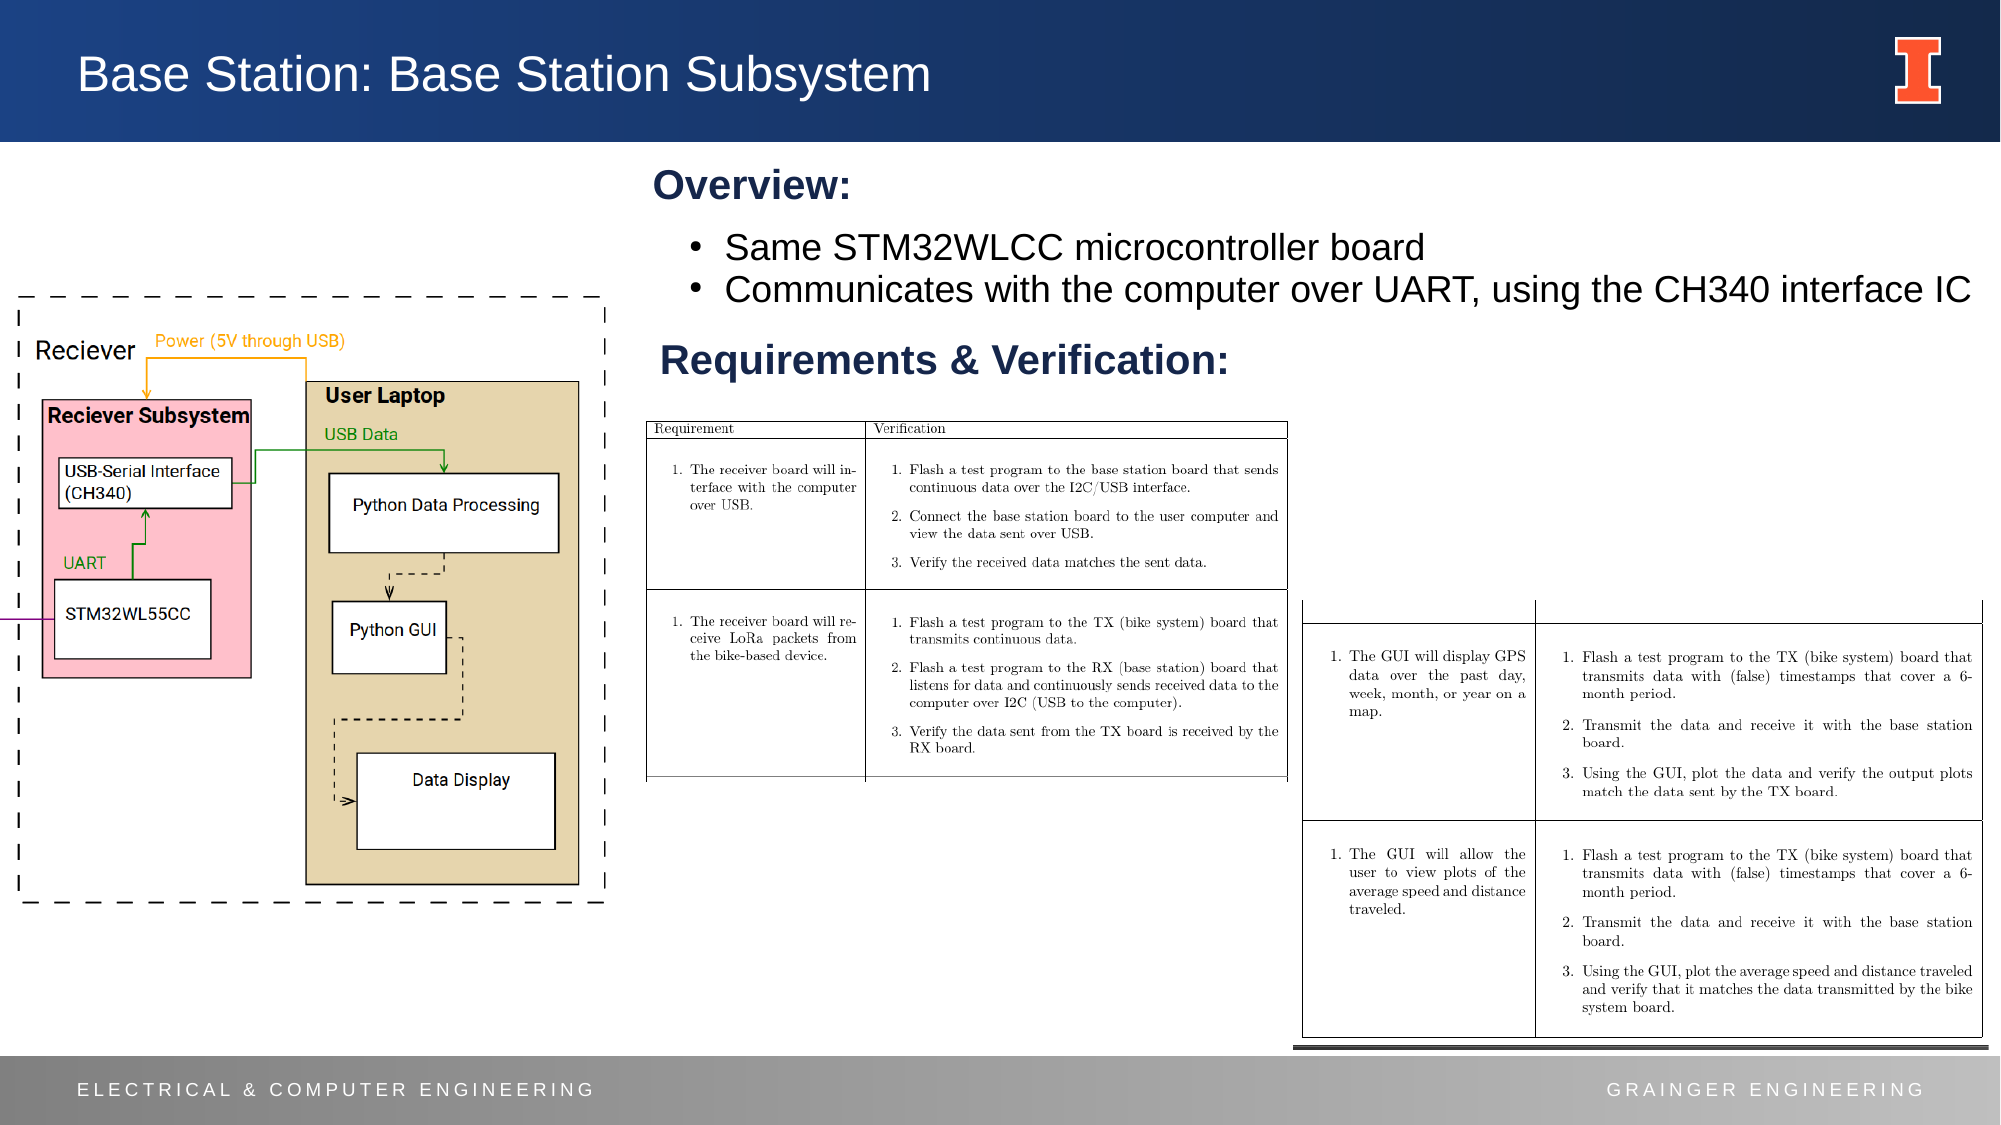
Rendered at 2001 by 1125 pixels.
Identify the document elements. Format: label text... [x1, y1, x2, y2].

text_box GRAINGER ENGINEERING [1531, 1070, 1938, 1108]
text_box Same STM32WLCC microcontroller board Communicates with the computer over UART, using the CH340 interface IC [674, 218, 1988, 318]
text_box ELECTRICAL & COMPUTER ENGINEERING [61, 1070, 1373, 1108]
picture [1895, 37, 1941, 104]
text_box Requirements & Verification: [644, 325, 1538, 407]
text_box Base Station: Base Station Subsystem [61, 33, 1852, 109]
text_box [0, 1056, 2000, 1125]
text_box [0, 0, 2000, 142]
picture [0, 262, 1989, 1051]
text_box Overview: [637, 149, 1531, 232]
